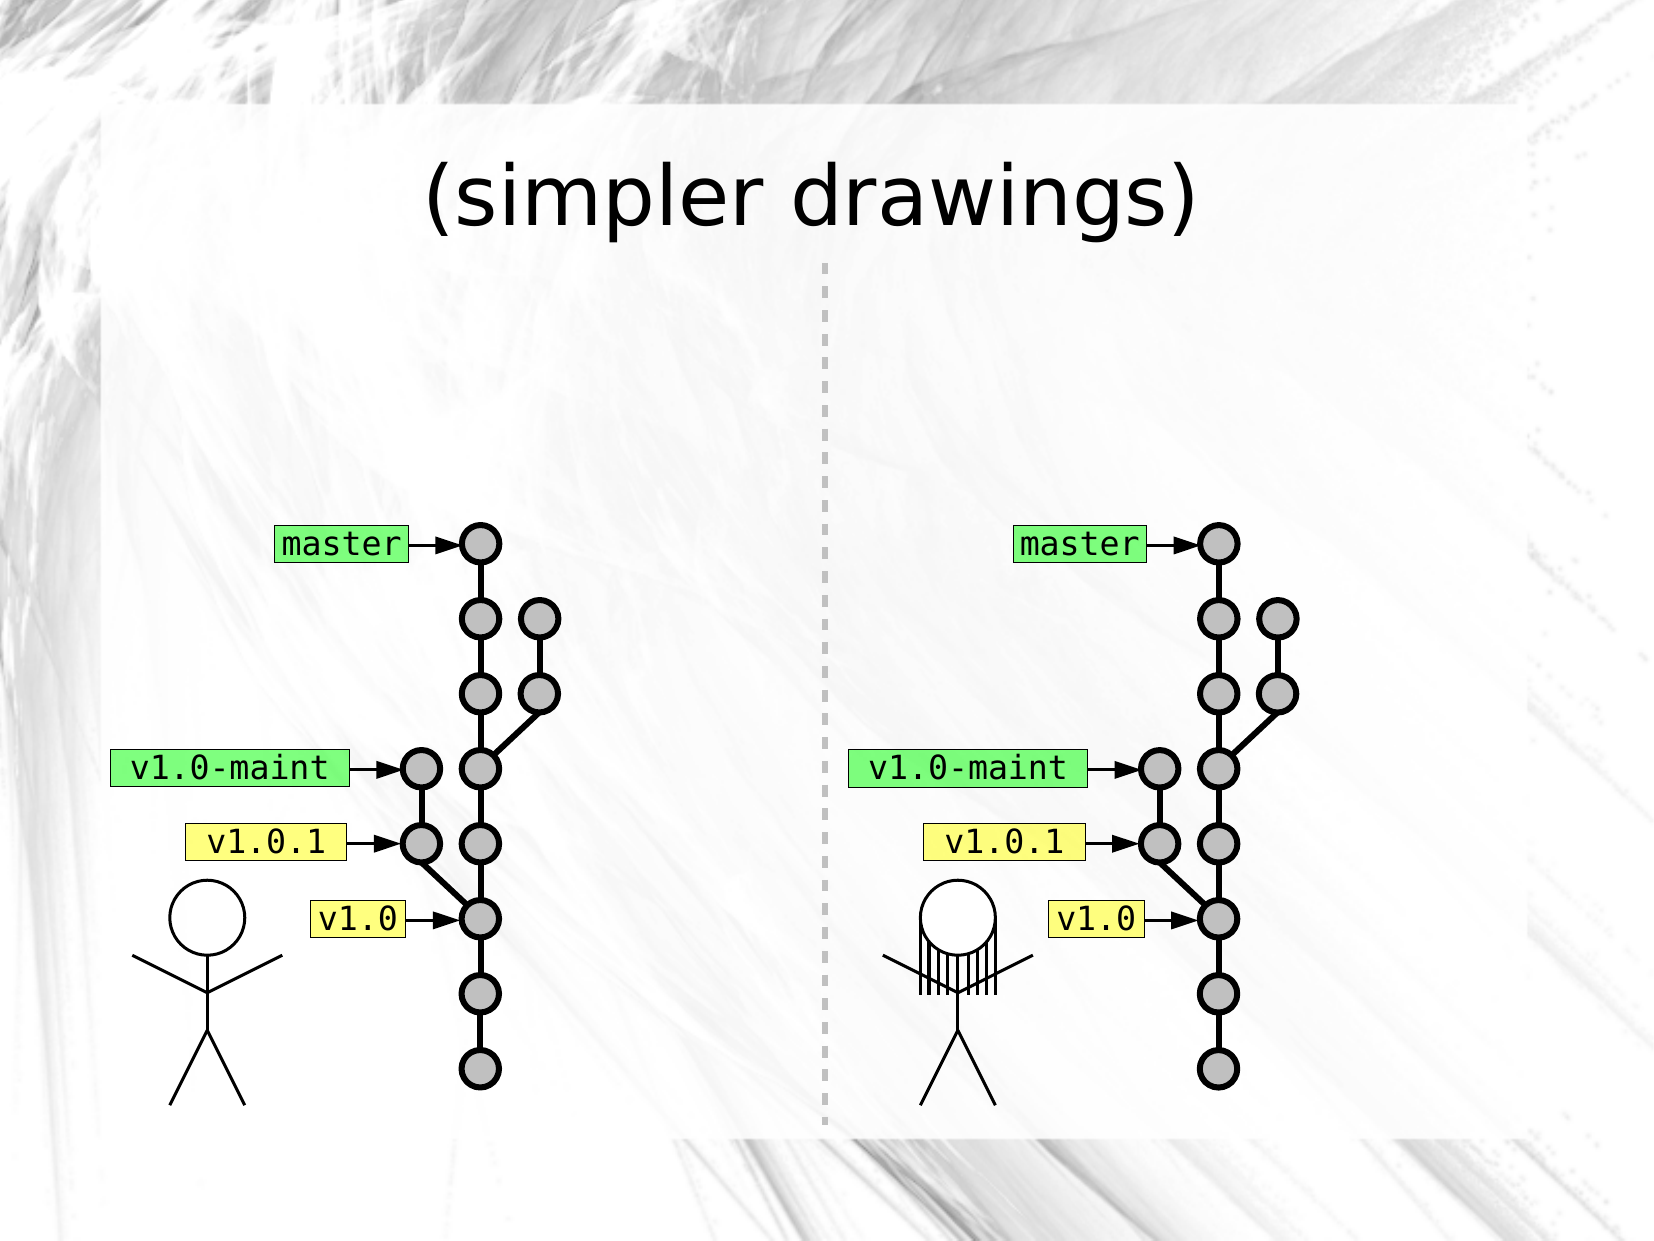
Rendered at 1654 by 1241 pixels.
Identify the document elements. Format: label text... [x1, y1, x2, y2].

text_box [1199, 900, 1238, 938]
title (simpler drawings) [118, 112, 1506, 281]
text_box master [274, 525, 409, 563]
text_box [1199, 750, 1238, 788]
text_box [461, 975, 500, 1013]
text_box [461, 1050, 500, 1088]
text_box [920, 880, 996, 956]
text_box [1259, 600, 1297, 638]
text_box v1.0.1 [923, 823, 1086, 861]
text_box v1.0-maint [110, 749, 350, 787]
text_box [1200, 600, 1238, 638]
text_box [402, 750, 441, 788]
text_box [1199, 975, 1238, 1013]
text_box [461, 750, 500, 788]
text_box v1.0.1 [185, 823, 347, 861]
text_box master [1013, 525, 1147, 563]
text_box [461, 525, 500, 563]
text_box [461, 600, 500, 638]
text_box v1.0 [1048, 900, 1145, 938]
text_box [1140, 750, 1179, 788]
text_box [1258, 675, 1297, 713]
text_box [461, 900, 500, 938]
text_box v1.0-maint [848, 749, 1088, 788]
picture [0, 0, 1654, 1241]
text_box [1200, 675, 1238, 713]
text_box [1140, 825, 1179, 863]
text_box [1199, 1050, 1238, 1088]
text_box [520, 675, 559, 713]
text_box v1.0 [310, 900, 406, 938]
text_box [520, 600, 559, 638]
text_box [1200, 525, 1238, 563]
text_box [461, 675, 500, 713]
text_box [461, 825, 500, 863]
text_box [1199, 825, 1238, 863]
text_box [402, 825, 441, 863]
